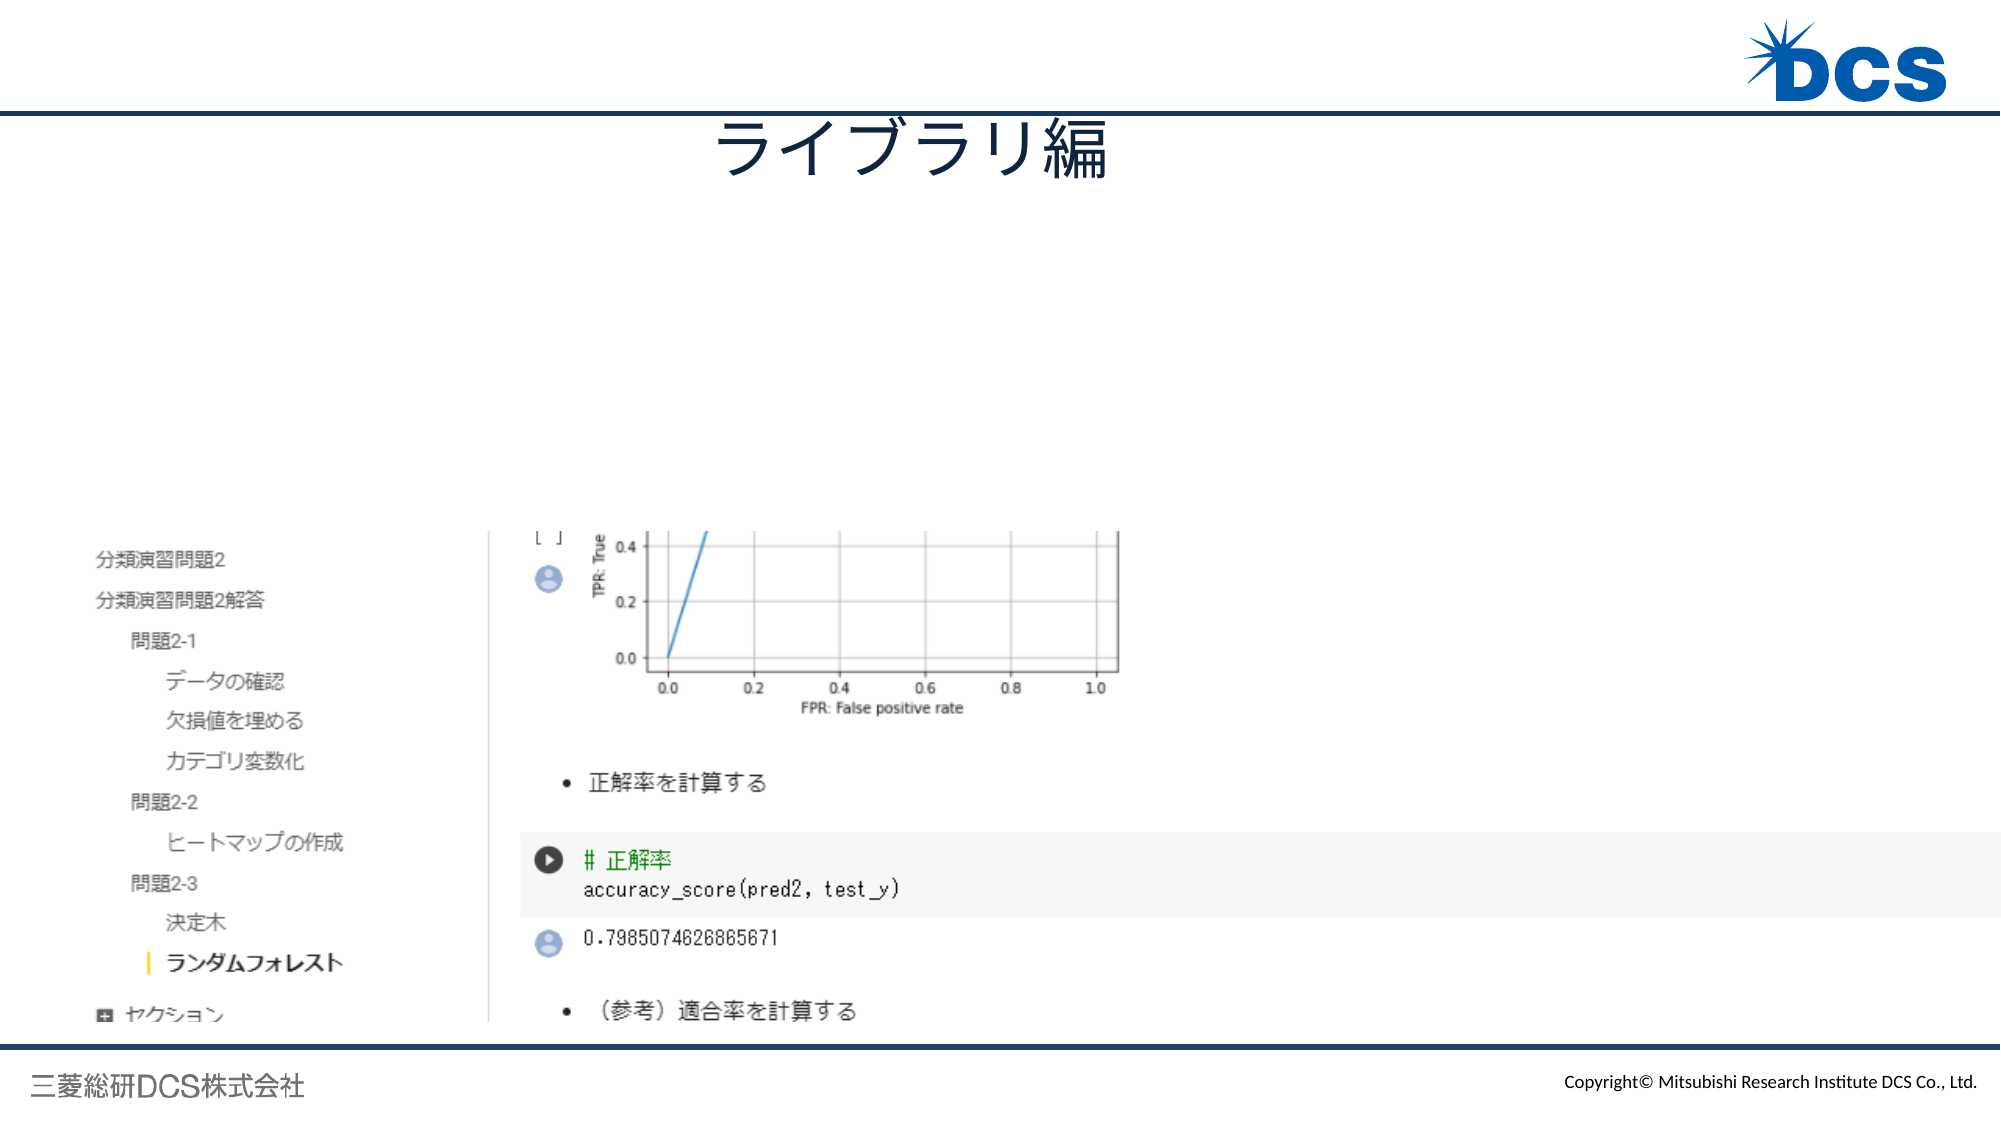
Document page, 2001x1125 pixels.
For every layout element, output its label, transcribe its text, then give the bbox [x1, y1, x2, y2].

title ライブラリ編 [82, 94, 1737, 199]
text_box [59, 531, 2000, 1022]
picture [31, 1073, 304, 1098]
